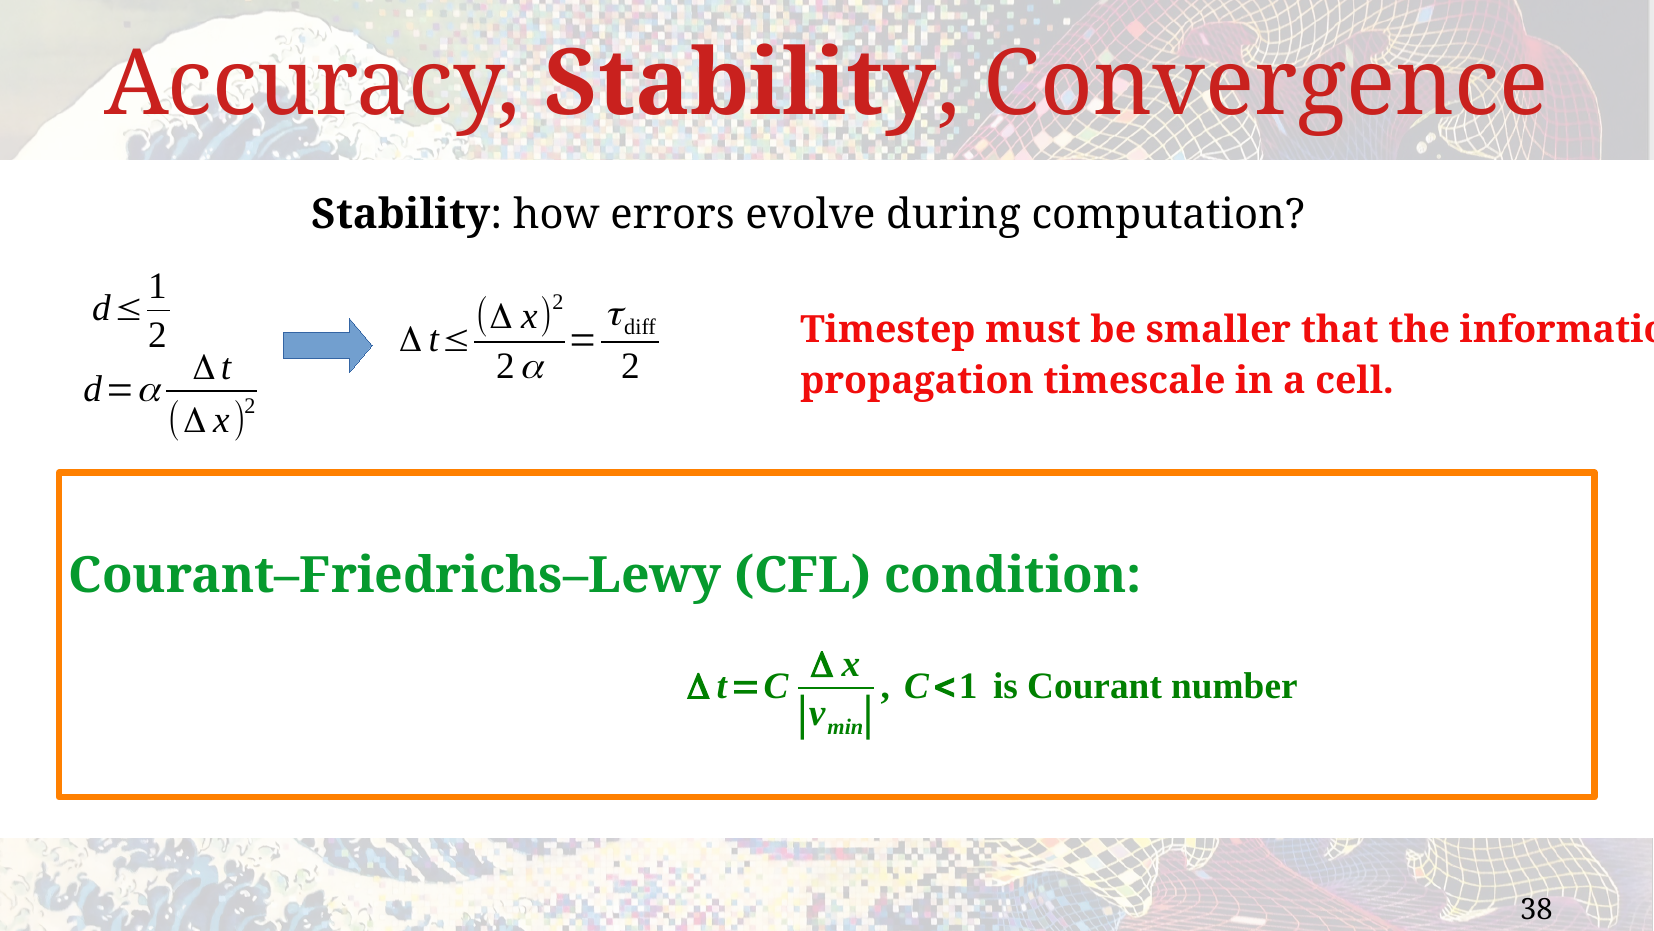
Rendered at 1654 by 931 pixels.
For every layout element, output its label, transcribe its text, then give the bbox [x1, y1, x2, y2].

text_box Timestep must be smaller that the information propagation timescale in a cell. [785, 295, 1565, 386]
text_box Courant–Friedrichs–Lewy (CFL) condition: [123, 531, 1088, 646]
text_box Stability: how errors evolve during computation? [389, 175, 1228, 266]
text_box [283, 318, 373, 373]
title Accuracy, Stability, Convergence [0, 33, 1654, 126]
chart [679, 643, 1307, 741]
chart [77, 265, 266, 443]
chart [392, 289, 667, 387]
